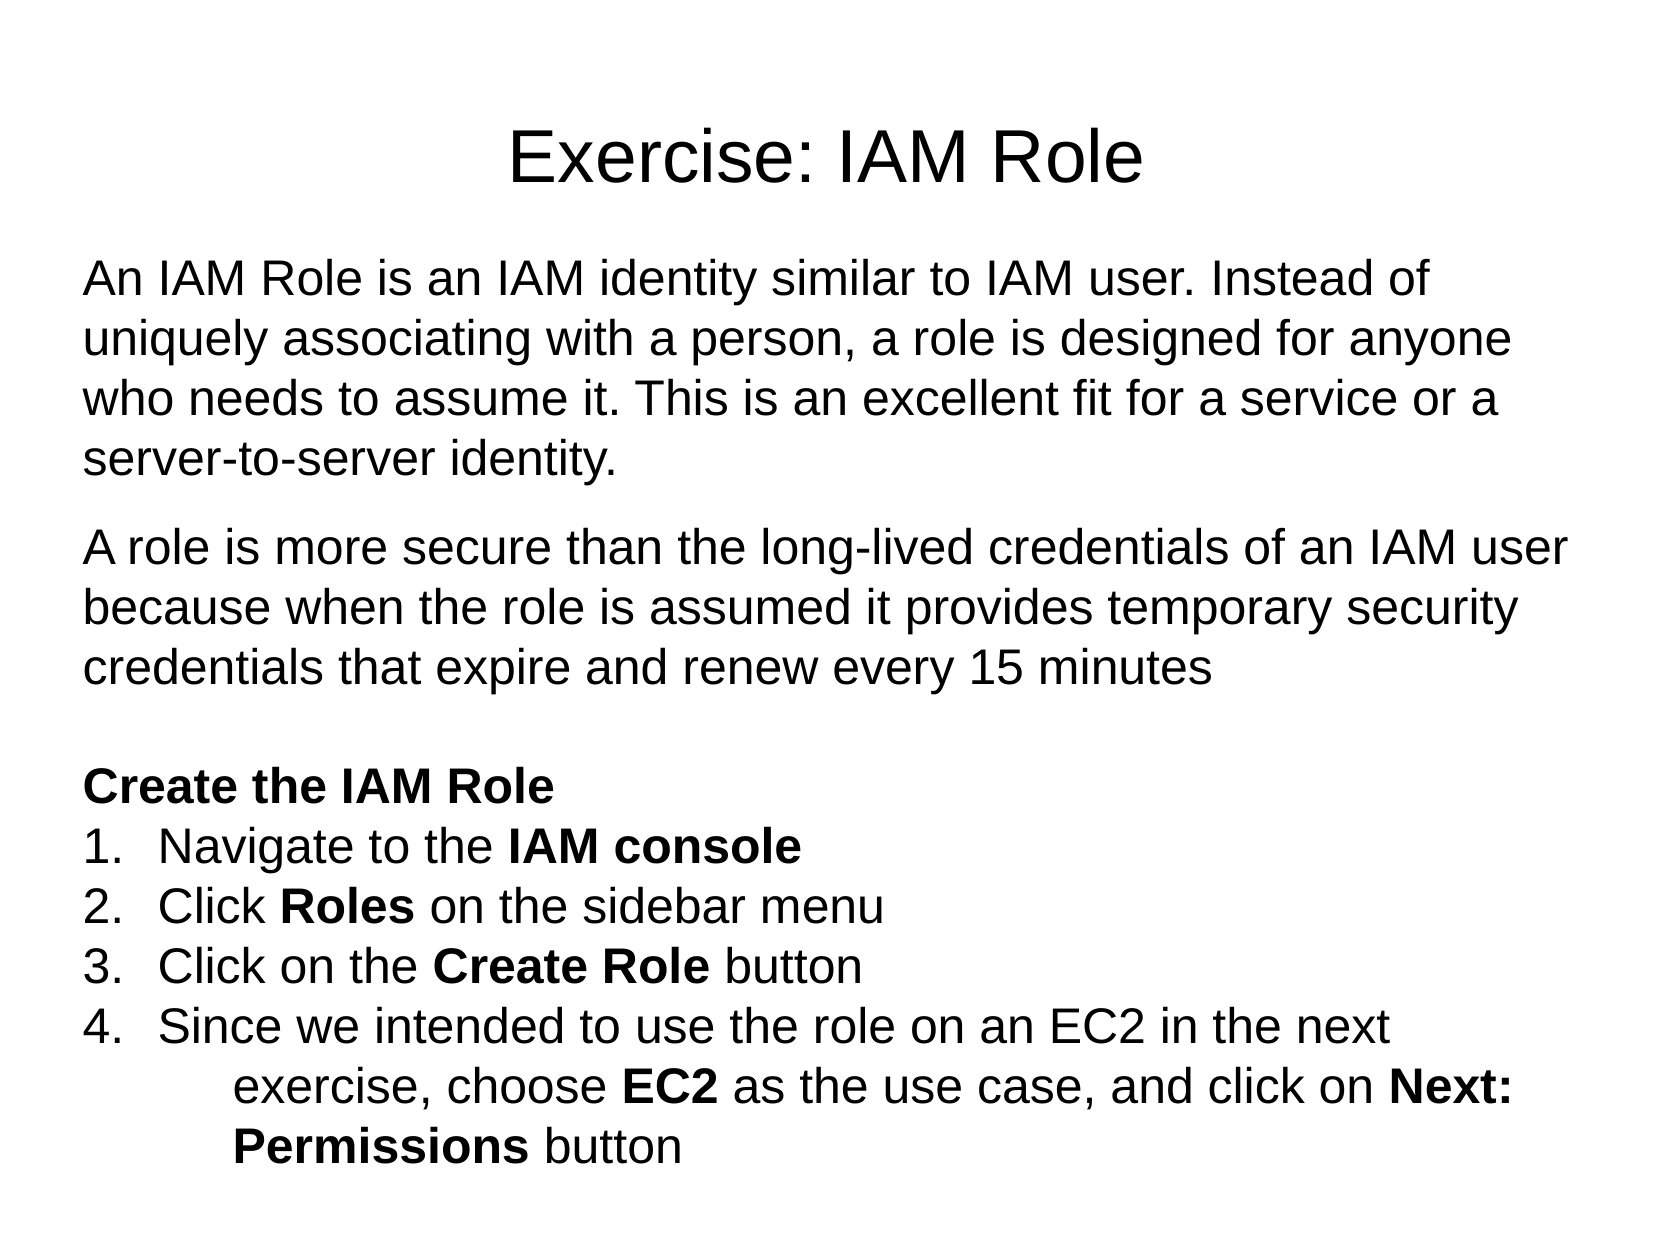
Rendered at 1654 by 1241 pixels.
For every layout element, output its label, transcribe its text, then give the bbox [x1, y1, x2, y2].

title Exercise: IAM Role [82, 49, 1571, 245]
text_box Create the IAM Role Navigate to the IAM console Click Roles on the sidebar menu Click on the Create Role button Since we intended to use the role on an EC2 in the next exercise, choose EC2 as the use case, and click on Next: Permissions button [82, 753, 1571, 1143]
list An IAM Role is an IAM identity similar to IAM user. Instead of uniquely associating with a person, a role is designed for anyone who needs to assume it. This is an excellent fit for a service or a server-to-server identity. A role is more secure than the long-lived credentials of an IAM user because when the role is assumed it provides temporary security credentials that expire and renew every 15 minutes [82, 245, 1571, 753]
